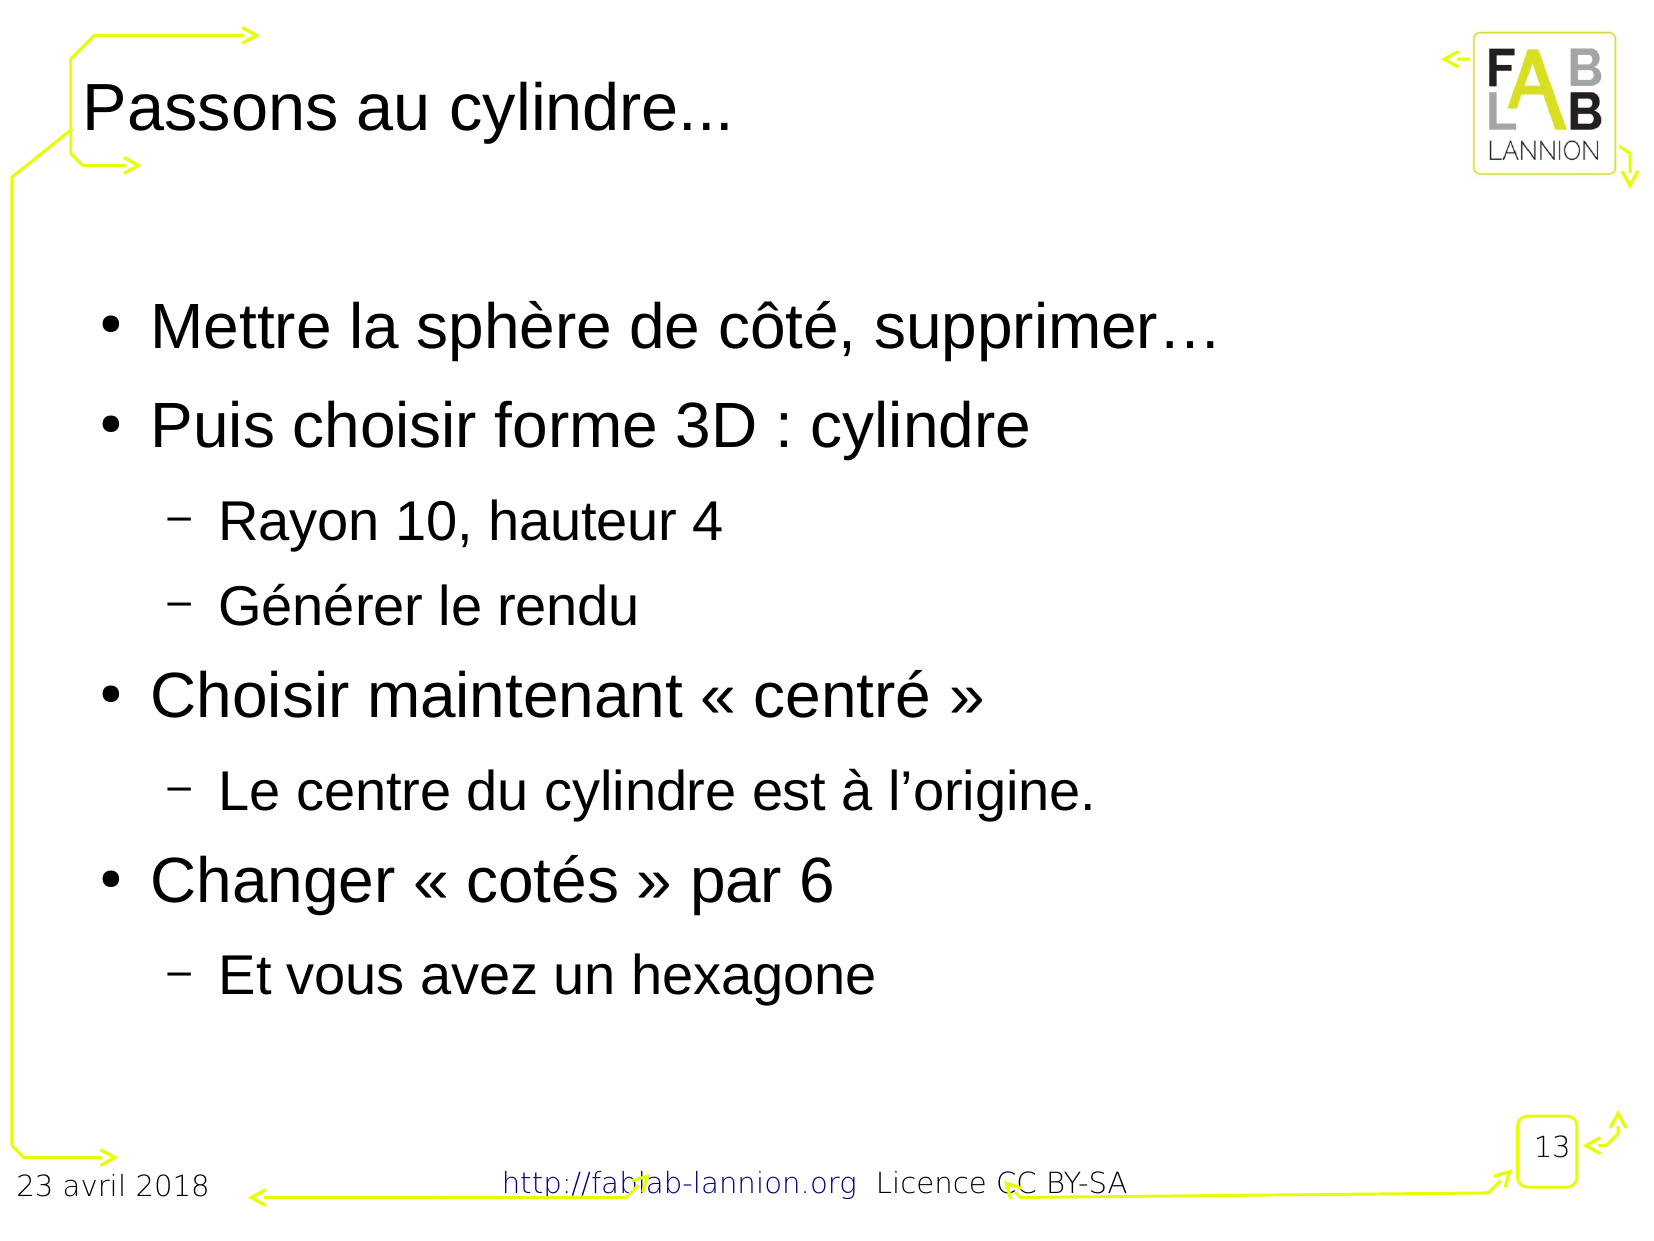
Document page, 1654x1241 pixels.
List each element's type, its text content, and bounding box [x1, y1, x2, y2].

picture [1470, 29, 1619, 178]
list Mettre la sphère de côté, supprimer… Puis choisir forme 3D : cylindre Rayon 10, hauteur 4 Générer le rendu Choisir maintenant « centré » Le centre du cylindre est à l’origine. Changer « cotés » par 6 Et vous avez un hexagone [82, 290, 1571, 1010]
title Passons au cylindre... [82, 49, 1441, 166]
